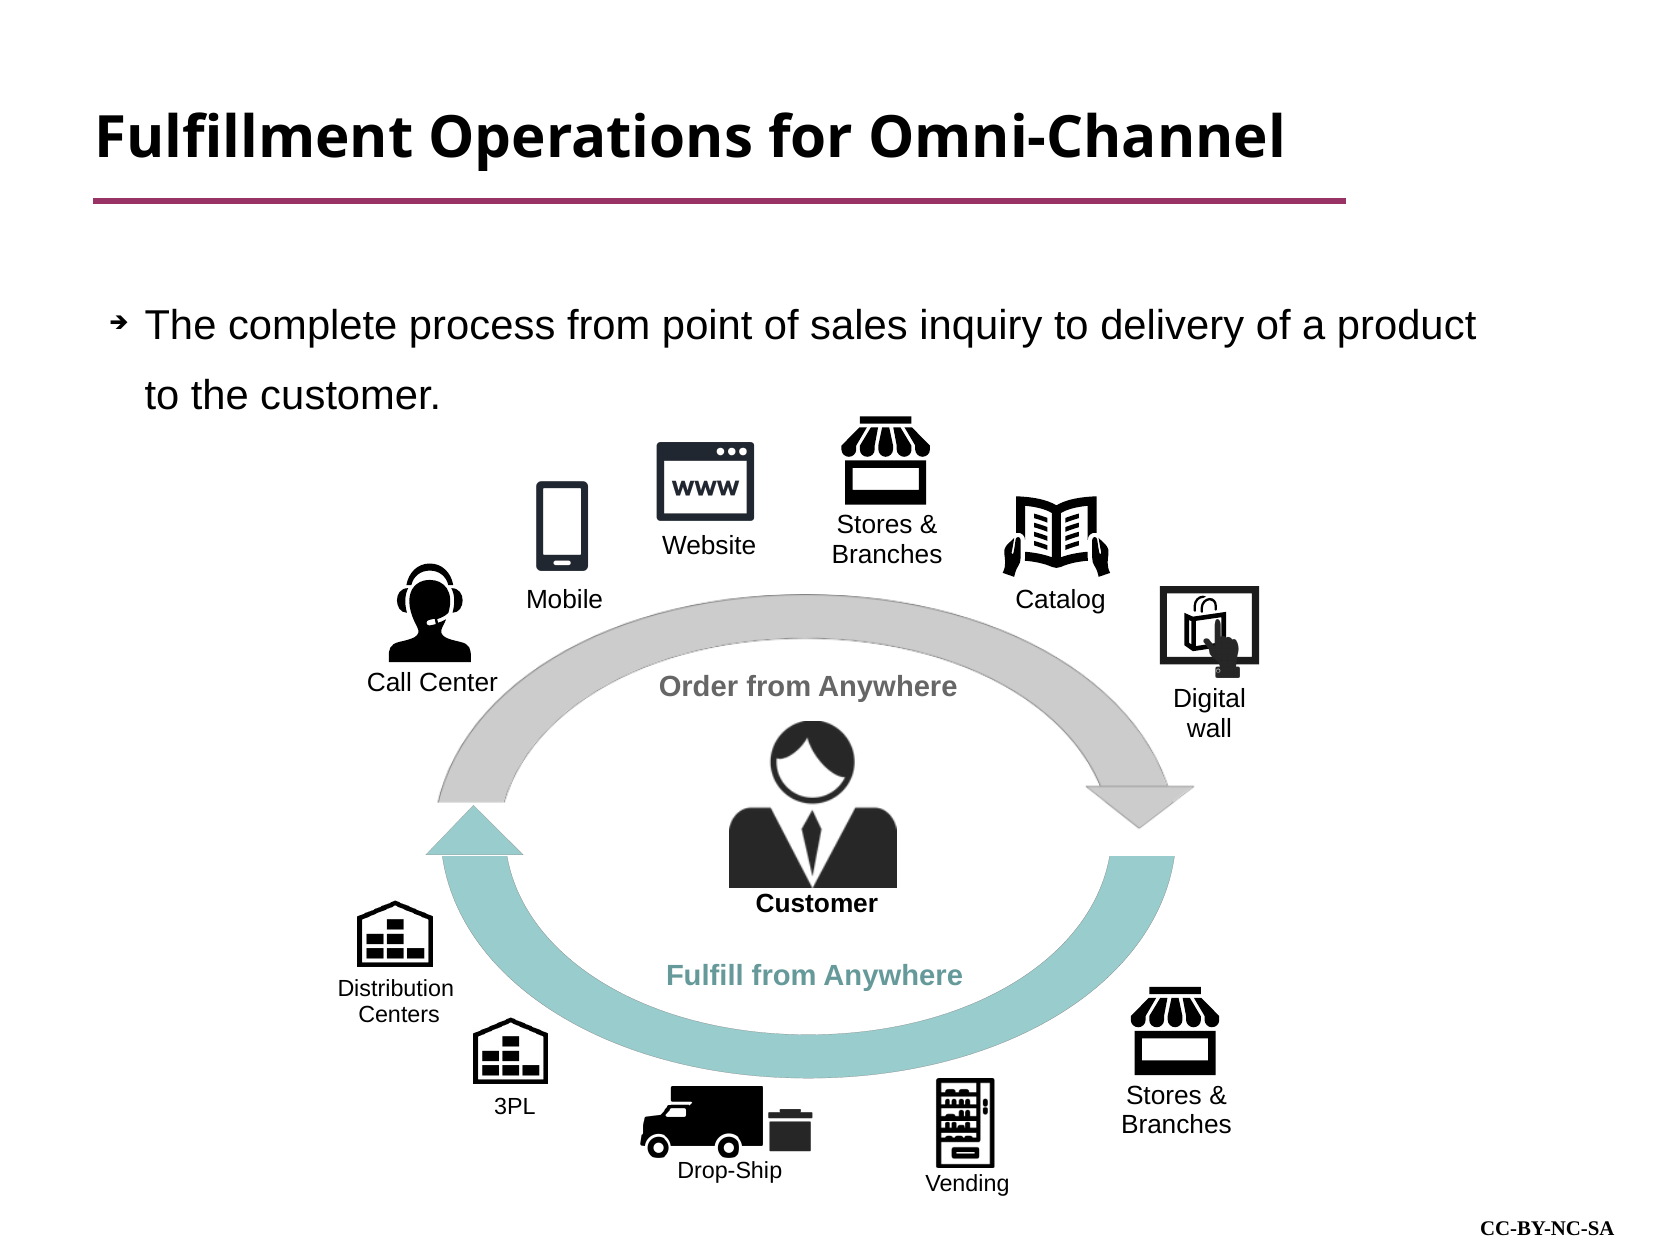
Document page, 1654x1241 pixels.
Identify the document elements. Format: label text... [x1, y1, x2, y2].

text_box The complete process from point of sales inquiry to delivery of a product to the customer. [94, 271, 1501, 403]
title Fulfillment Operations for Omni-Channel [94, 31, 1571, 239]
picture [283, 416, 1276, 1205]
